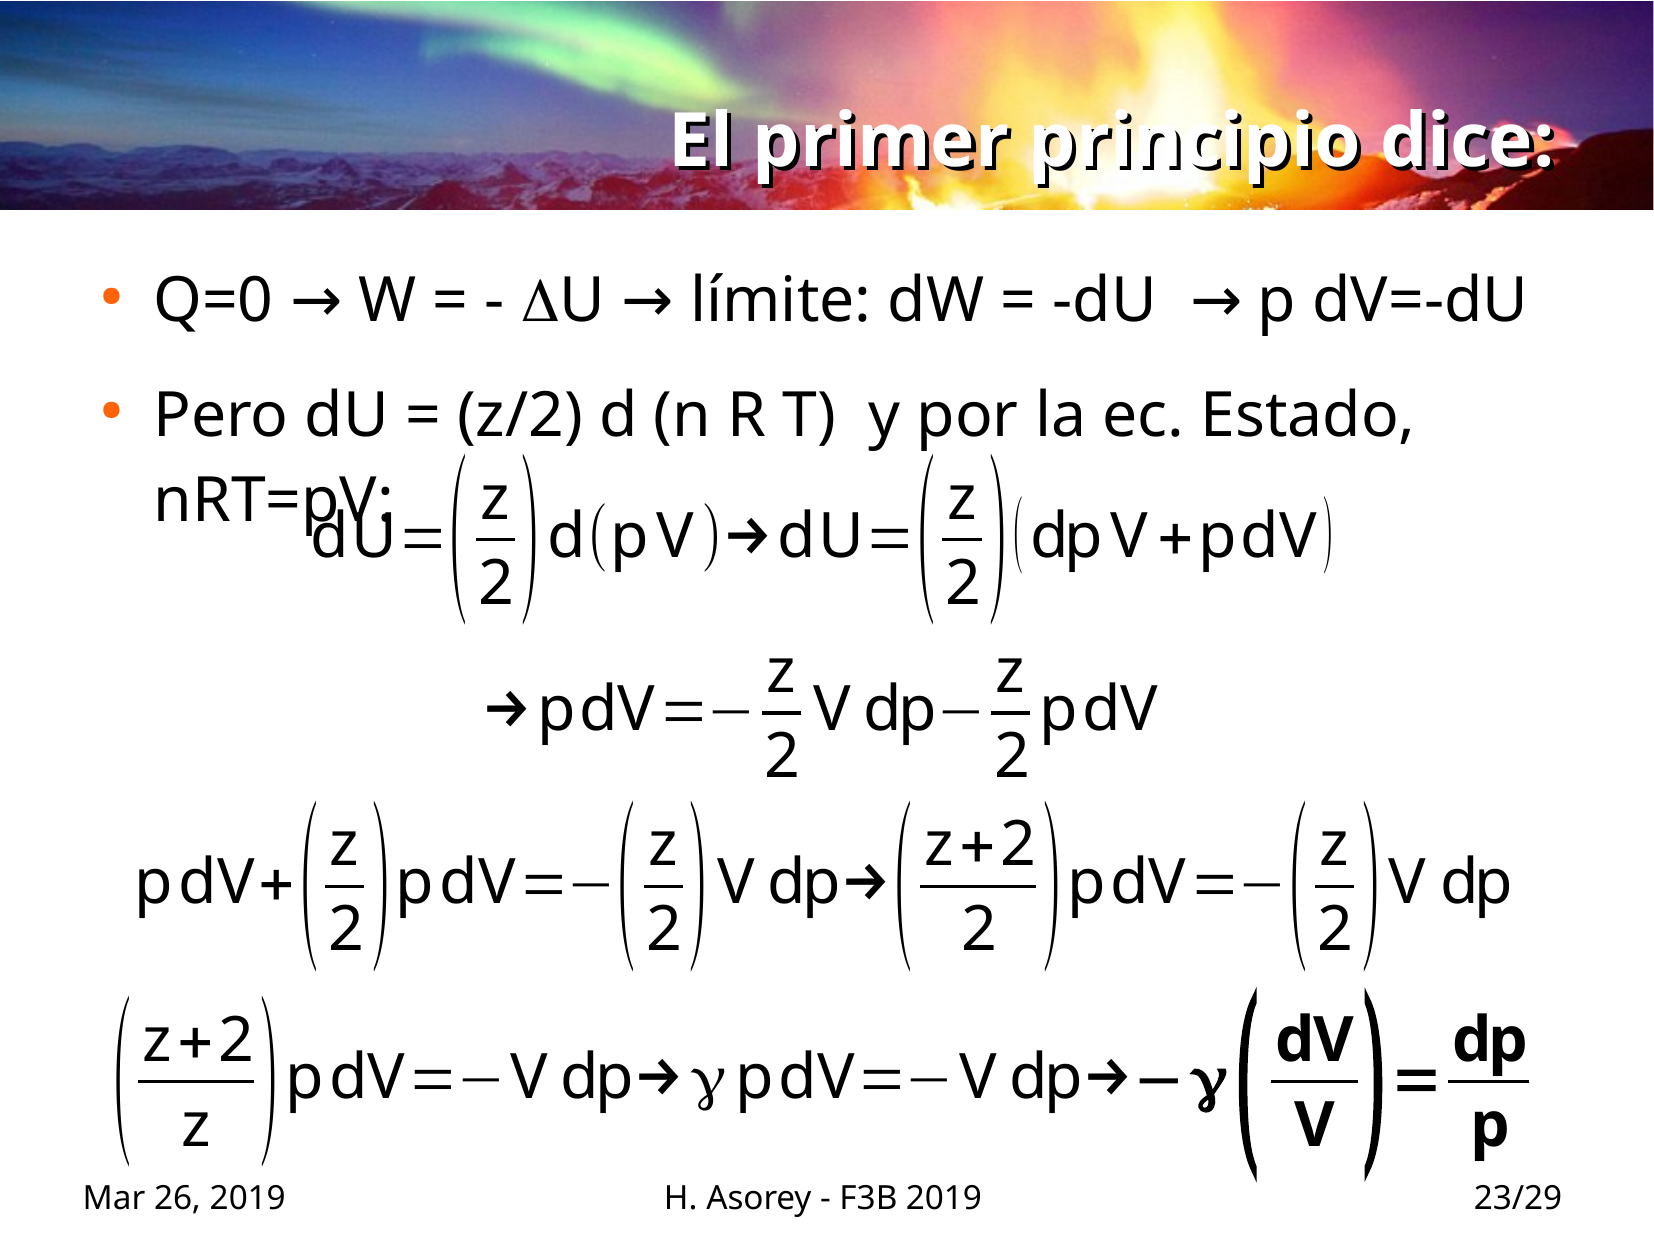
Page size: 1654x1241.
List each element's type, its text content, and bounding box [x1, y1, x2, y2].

title El primer principio dice: [86, 49, 1576, 226]
list Q=0 → W = - DU → límite: dW = -dU → p dV=-dU Pero dU = (z/2) d (n R T) y por la ec. Estado, nRT=pV: [82, 255, 1571, 1141]
picture [0, 1, 1654, 210]
chart [105, 450, 1539, 1185]
